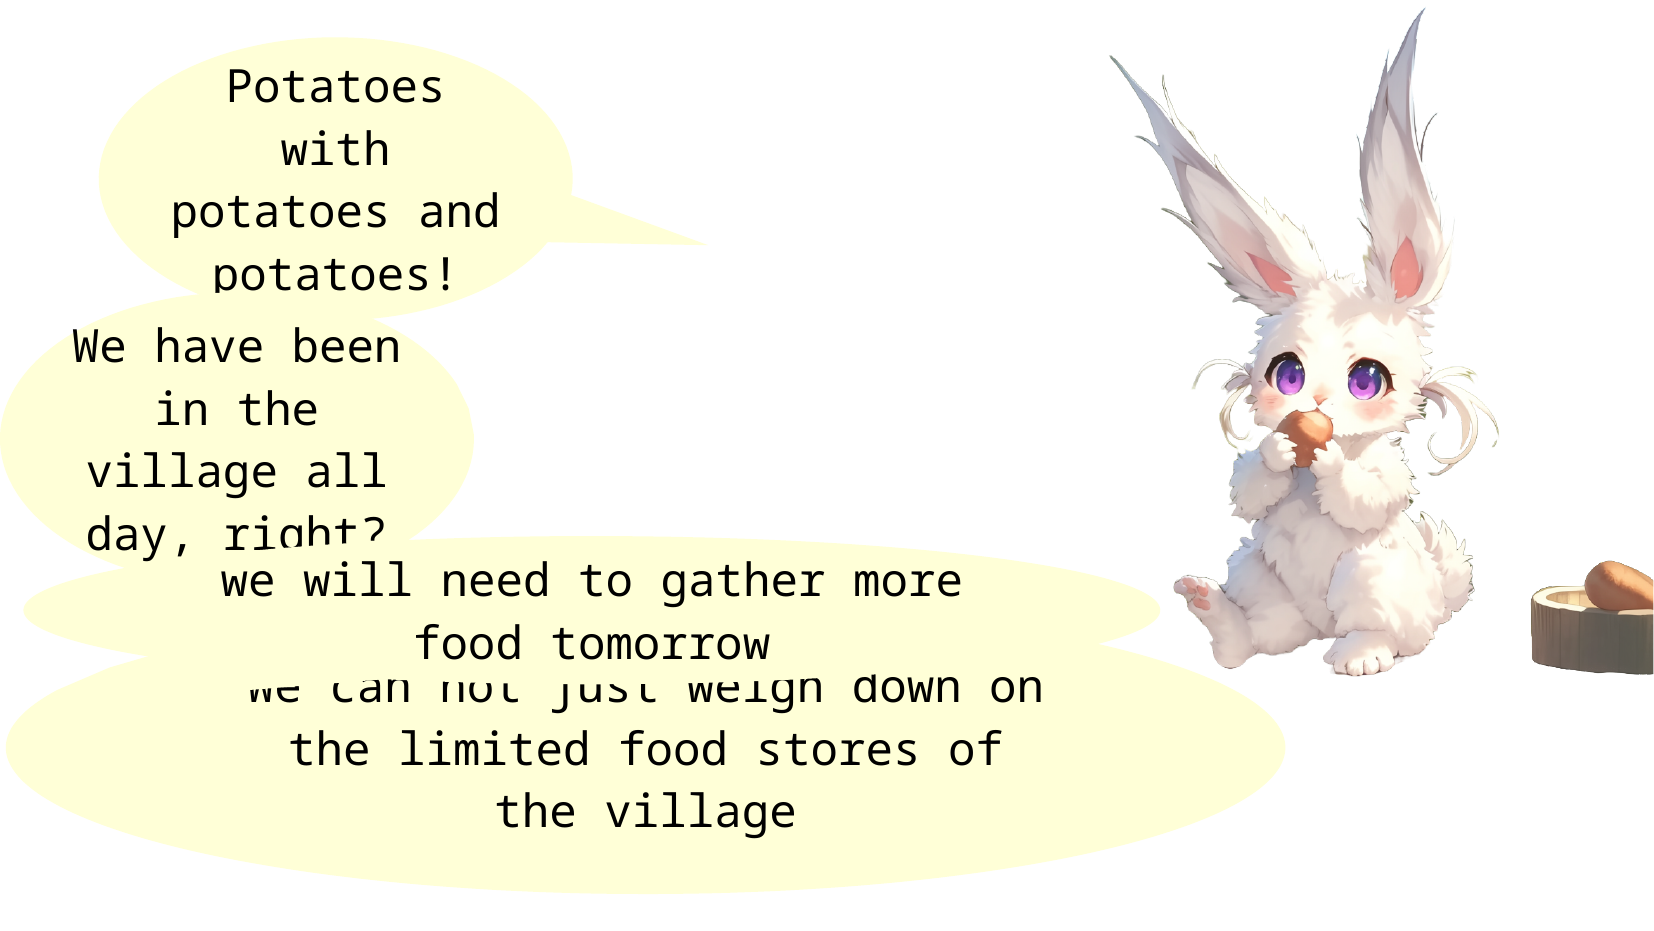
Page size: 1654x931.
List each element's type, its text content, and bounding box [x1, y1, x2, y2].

text_box we will need to gather more food tomorrow [23, 536, 1161, 694]
text_box We have been in the village all day, right? [0, 292, 474, 568]
text_box Potatoes with potatoes and potatoes! [98, 37, 709, 319]
text_box We can not just weigh down on the limited food stores of the village [5, 644, 1286, 895]
picture [940, 0, 1654, 712]
